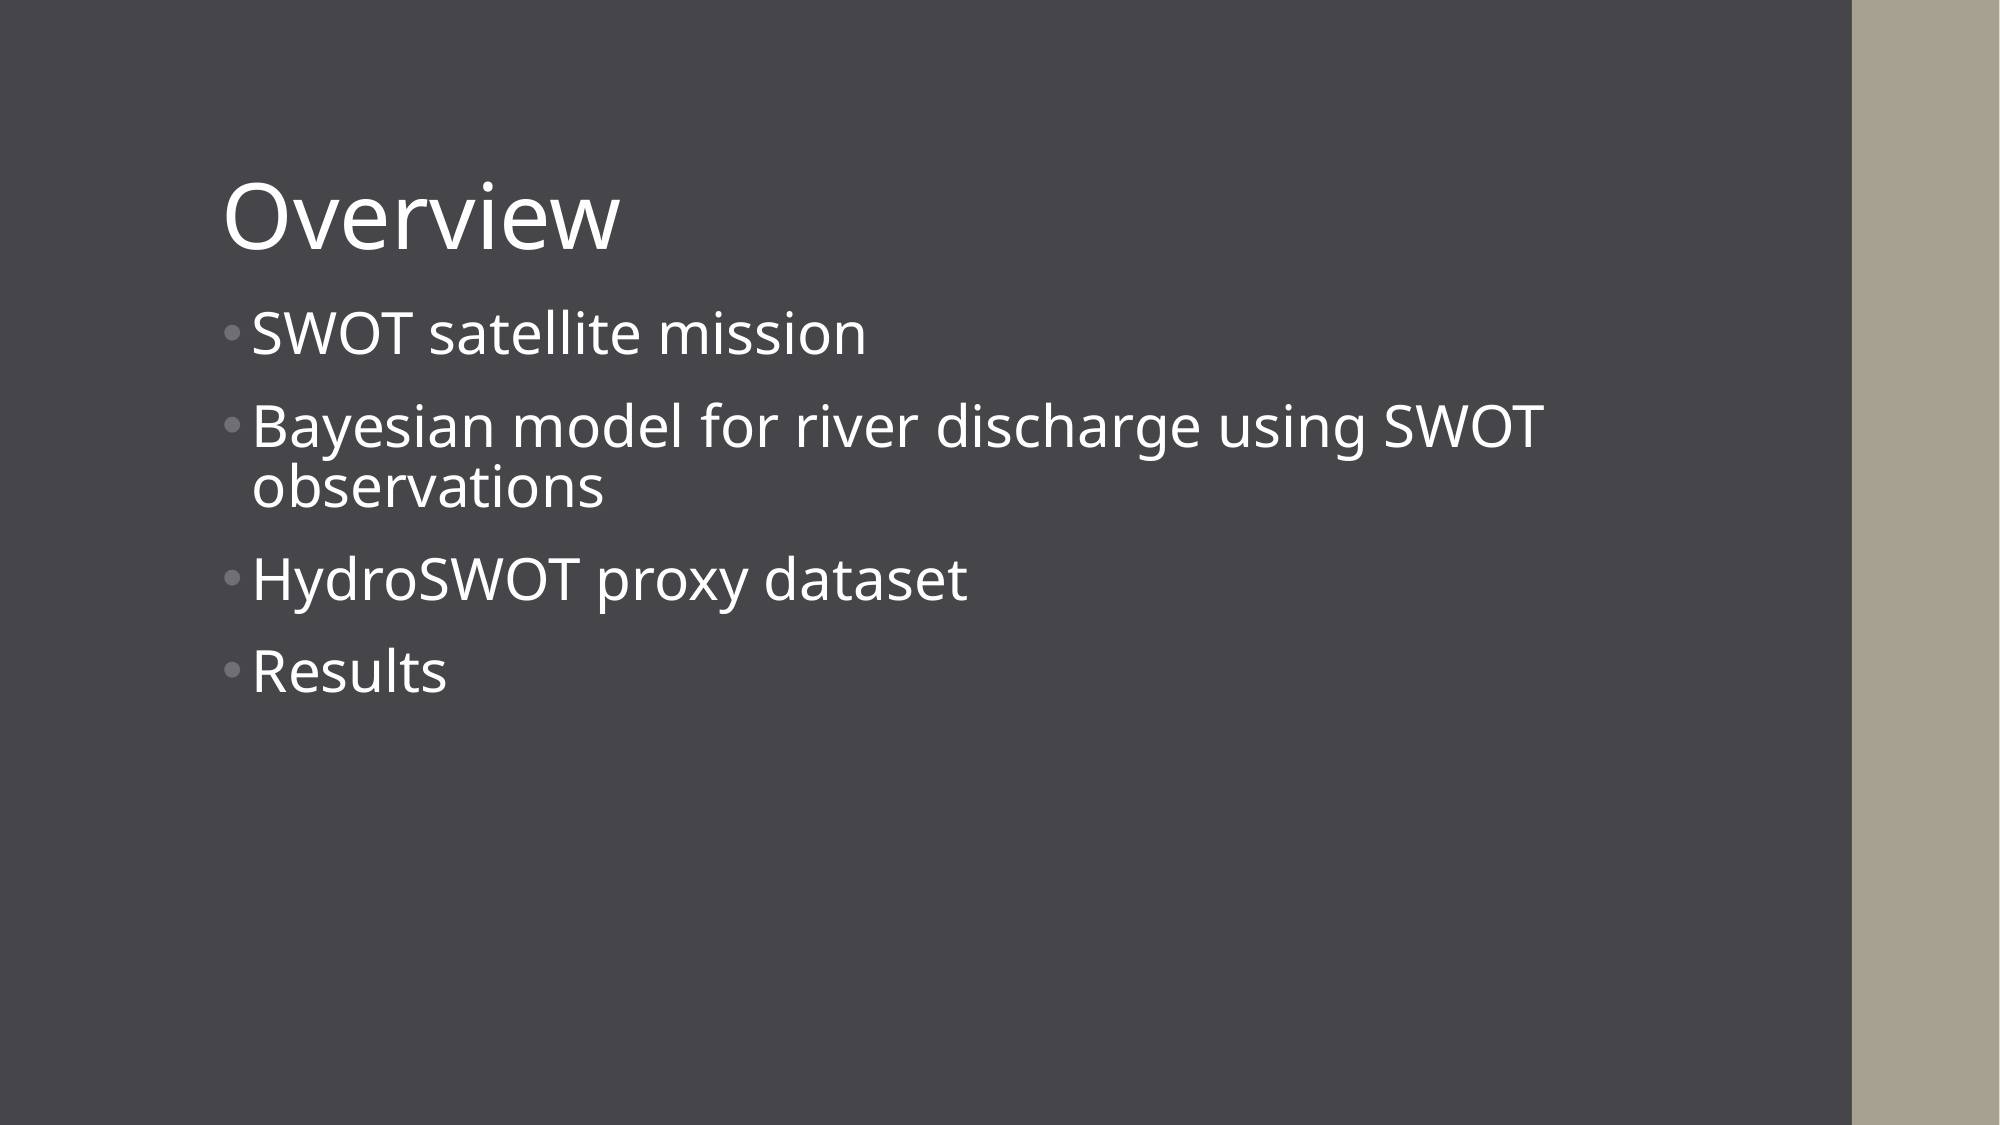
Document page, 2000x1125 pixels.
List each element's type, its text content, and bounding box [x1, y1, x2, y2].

title Overview [206, 60, 1797, 278]
list SWOT satellite mission Bayesian model for river discharge using SWOT observations HydroSWOT proxy dataset Results [206, 299, 1617, 1014]
